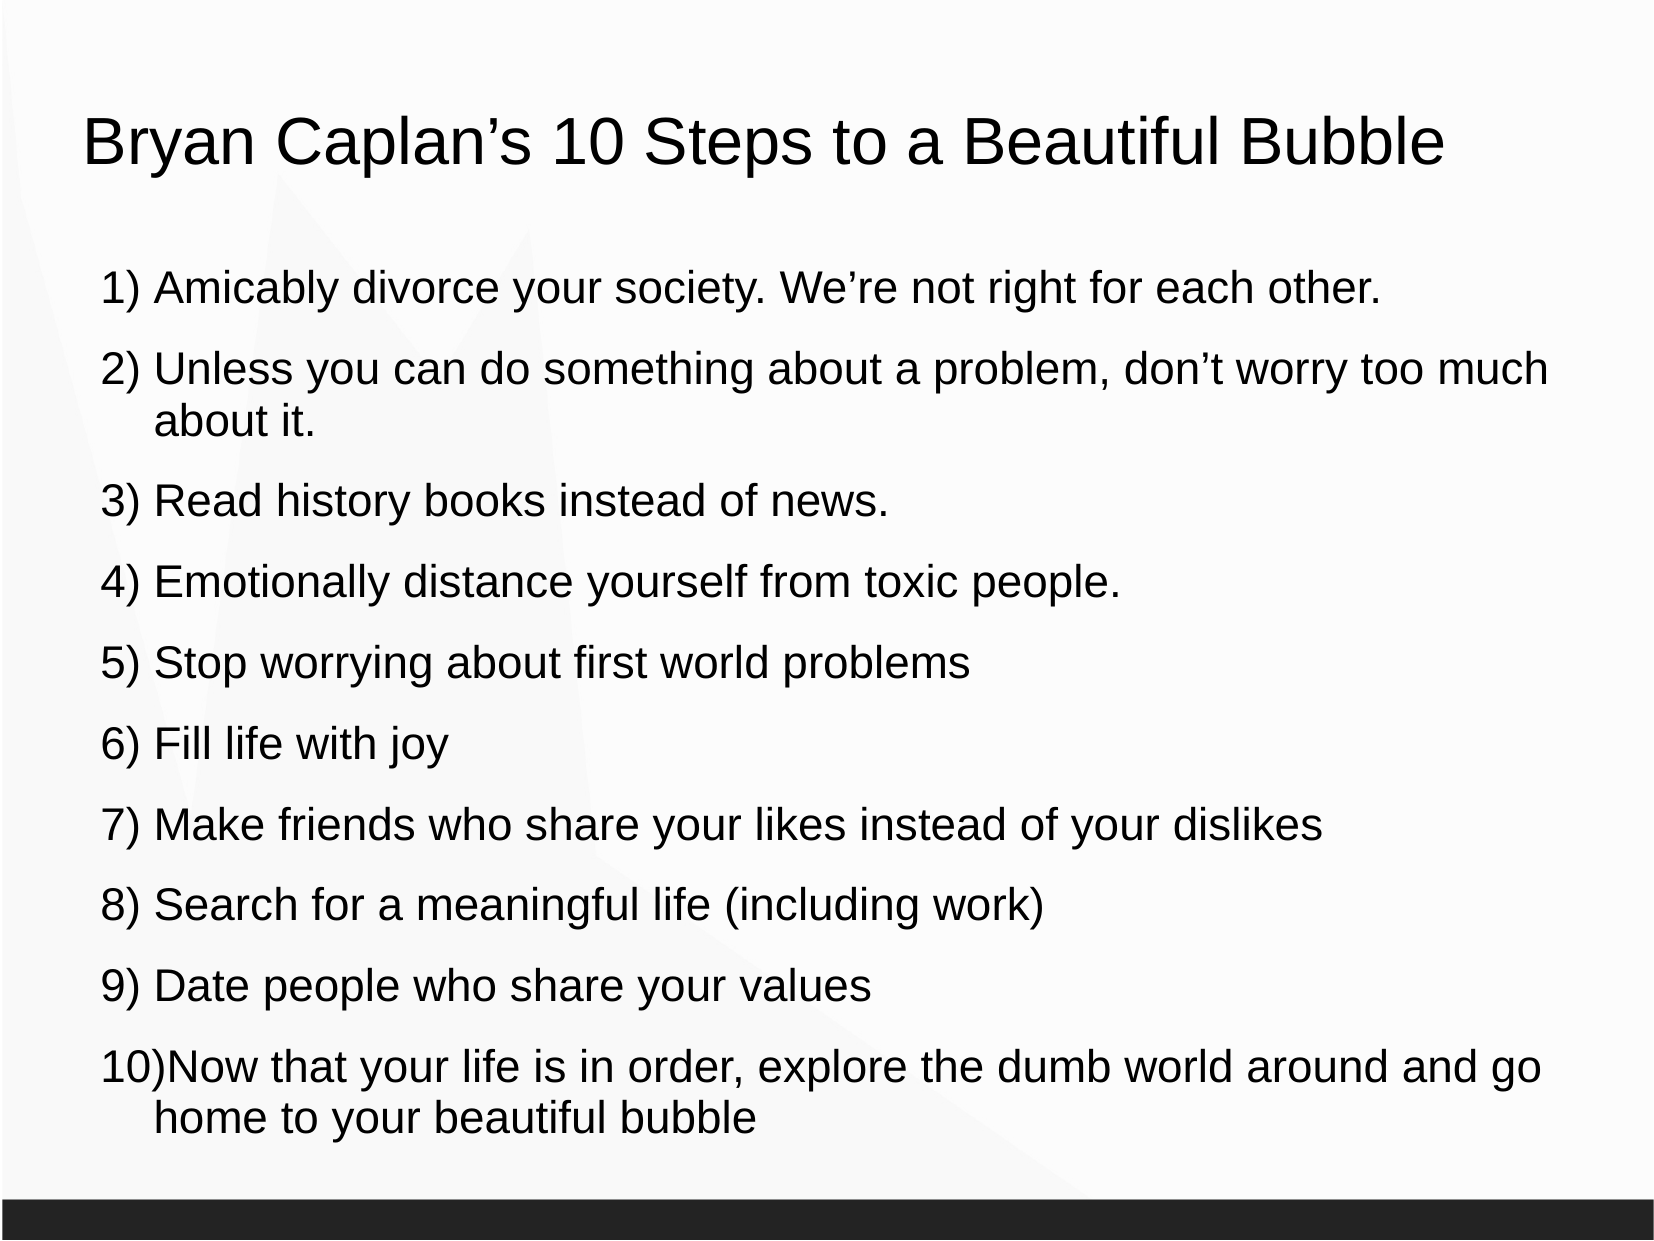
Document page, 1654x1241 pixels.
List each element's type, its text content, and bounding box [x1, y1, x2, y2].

title Bryan Caplan’s 10 Steps to a Beautiful Bubble [82, 45, 1571, 238]
picture [2, 0, 1654, 1241]
list Amicably divorce your society. We’re not right for each other. Unless you can do something about a problem, don’t worry too much about it. Read history books instead of news. Emotionally distance yourself from toxic people. Stop worrying about first world problems Fill life with joy Make friends who share your likes instead of your dislikes Search for a meaningful life (including work) Date people who share your values Now that your life is in order, explore the dumb world around and go home to your beautiful bubble [82, 262, 1571, 1163]
